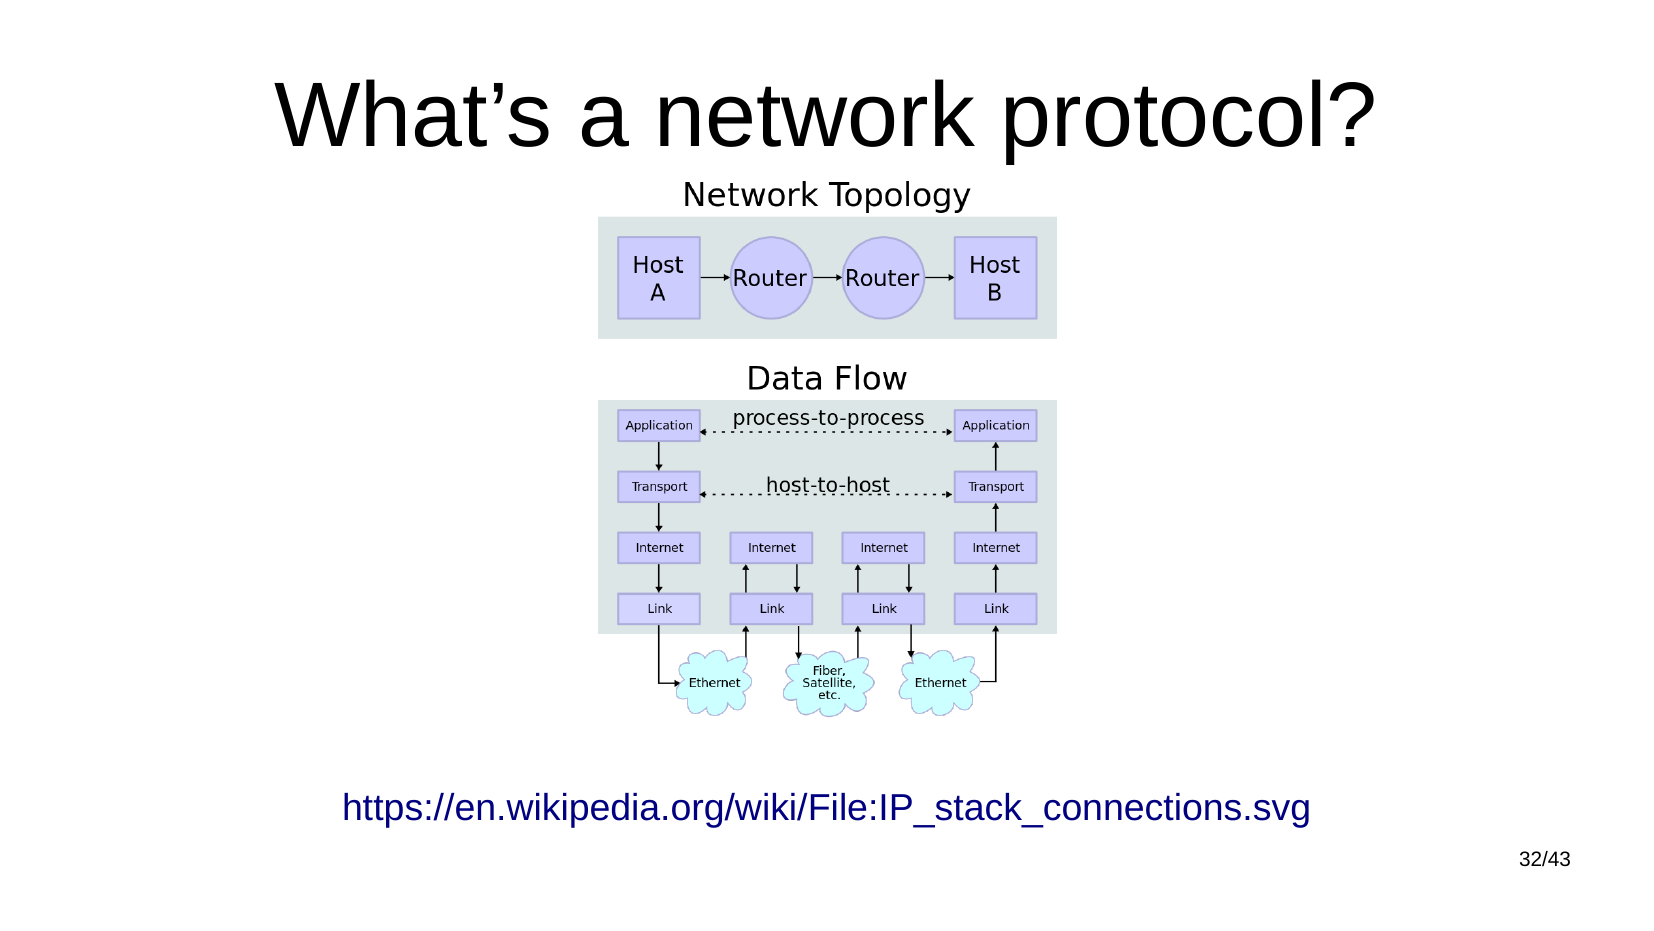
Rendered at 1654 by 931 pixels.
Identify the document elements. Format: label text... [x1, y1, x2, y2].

picture [577, 165, 1077, 756]
text_box https://en.wikipedia.org/wiki/File:IP_stack_connections.svg [327, 779, 1327, 837]
title What’s a network protocol? [82, 37, 1571, 193]
